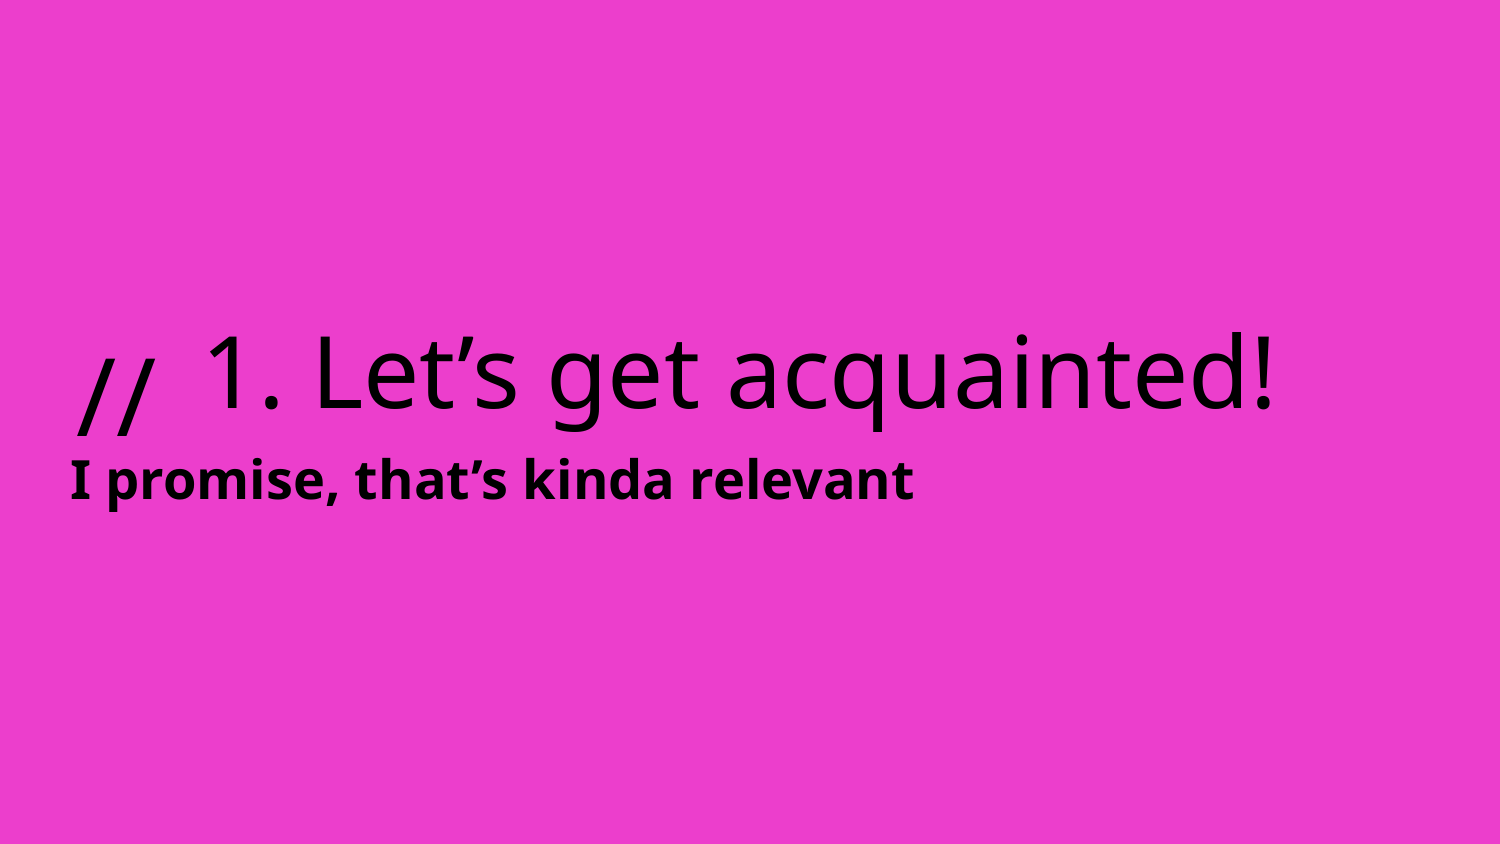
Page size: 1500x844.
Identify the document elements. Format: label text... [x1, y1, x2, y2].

subtitle I promise, that’s kinda relevant [70, 435, 1402, 522]
text_box // [61, 293, 264, 474]
title 1. Let’s get acquainted! [264, 308, 1402, 421]
